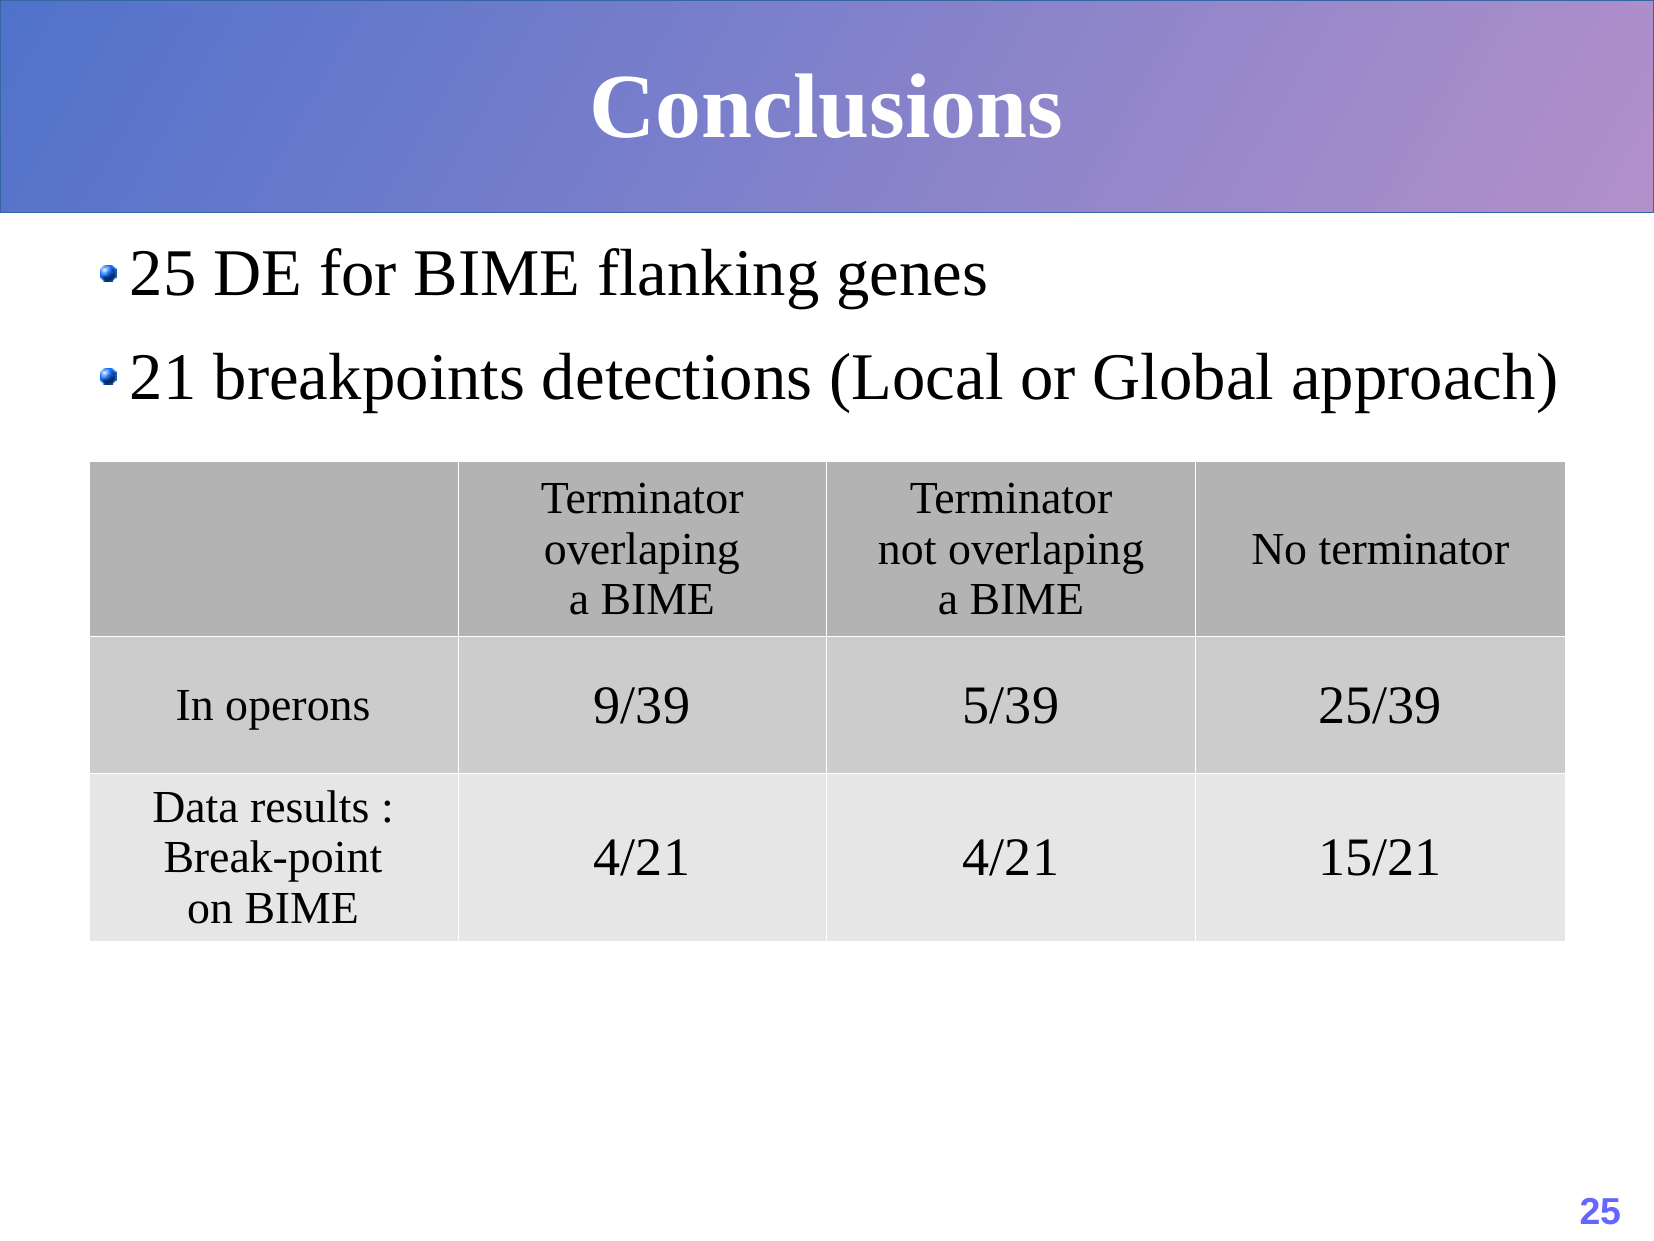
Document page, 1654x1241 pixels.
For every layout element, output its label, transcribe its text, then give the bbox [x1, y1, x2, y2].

table_cell 5/39 [827, 637, 1195, 773]
table_cell 4/21 [827, 774, 1195, 941]
table_header No terminator [1196, 462, 1565, 636]
list 25 DE for BIME flanking genes 21 breakpoints detections (Local or Global approach) [82, 236, 1571, 1158]
text_box 25 [1564, 1183, 1642, 1241]
table_cell 15/21 [1196, 774, 1565, 941]
table_header Terminator not overlaping a BIME [827, 462, 1195, 636]
table_cell 4/21 [459, 774, 826, 941]
title Conclusions [82, 23, 1571, 189]
table_cell 9/39 [459, 637, 826, 773]
table_header Terminator overlaping a BIME [459, 462, 826, 636]
table_cell 25/39 [1196, 637, 1565, 773]
table_cell In operons [90, 637, 458, 773]
table_header [90, 462, 458, 636]
table_cell Data results : Break-point on BIME [90, 774, 458, 941]
